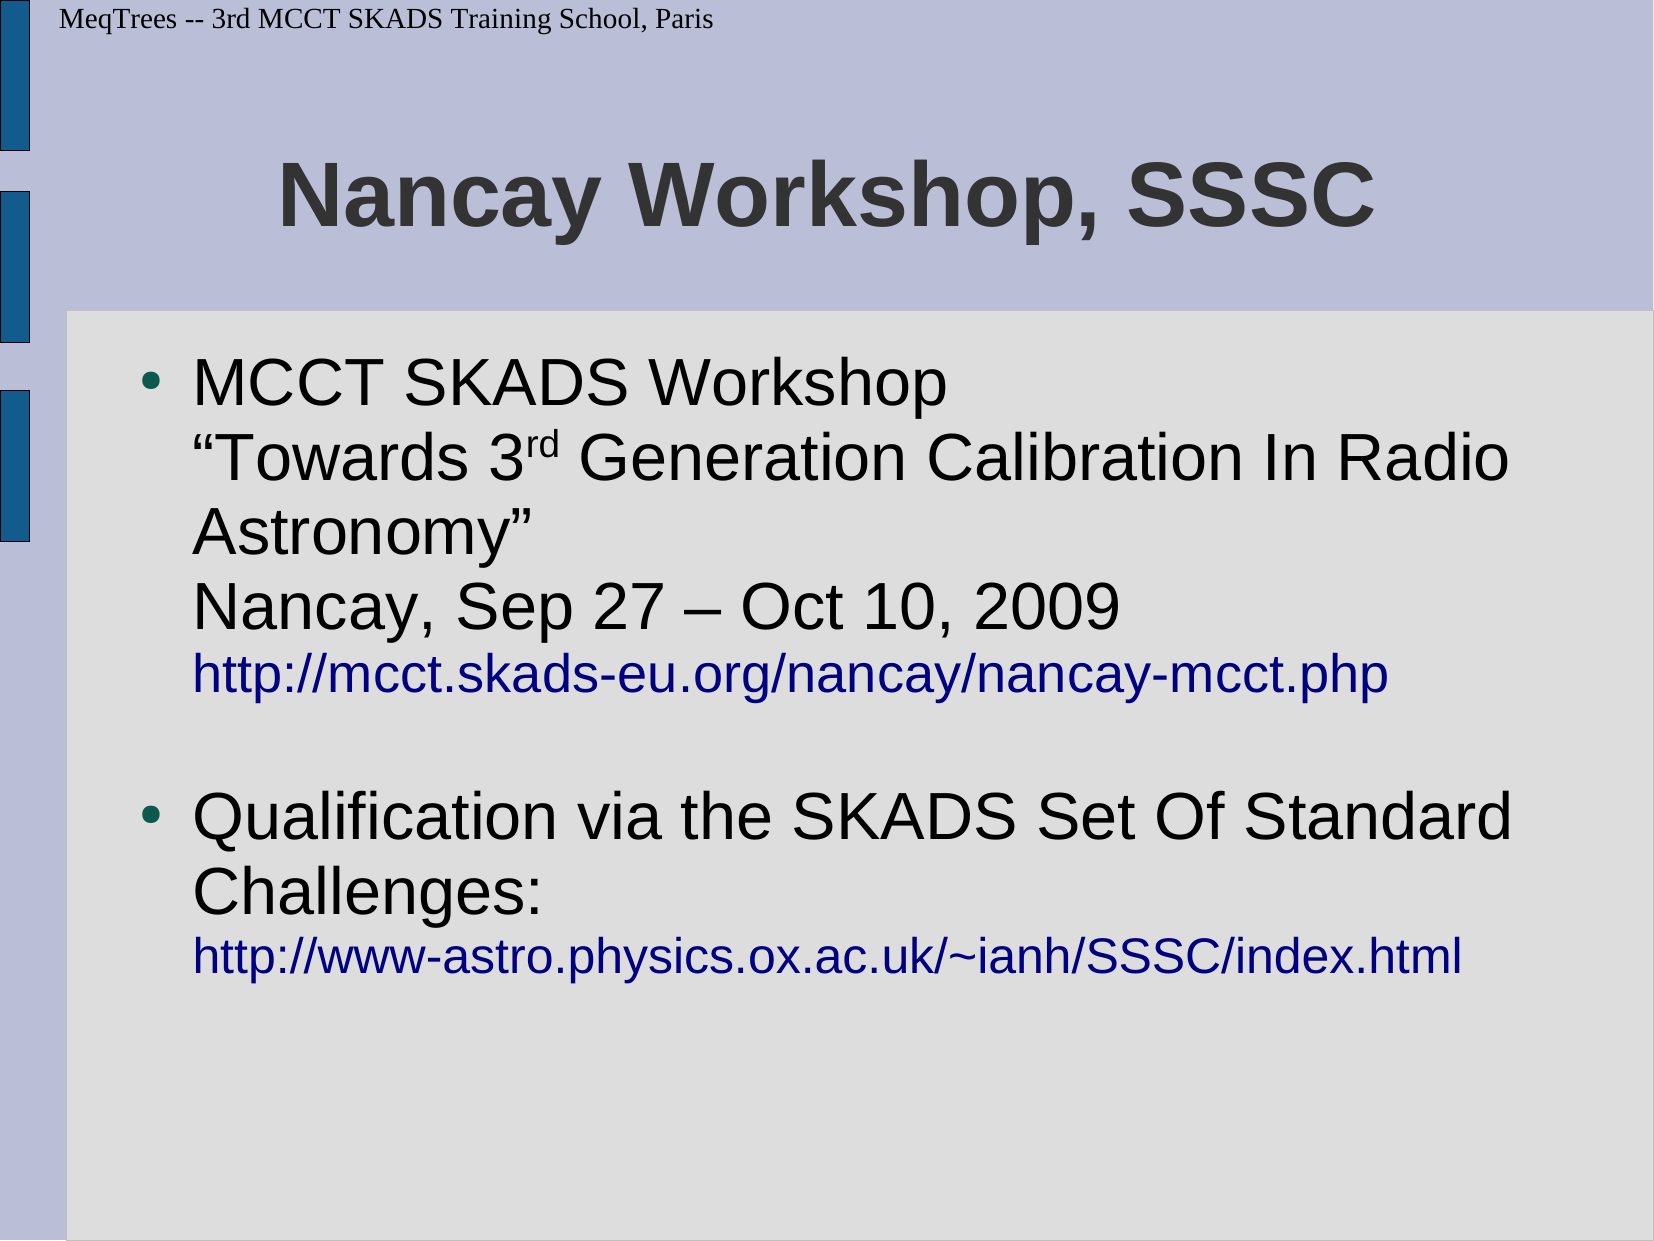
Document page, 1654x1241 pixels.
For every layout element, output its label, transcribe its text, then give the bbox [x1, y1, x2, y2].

list MCCT SKADS Workshop “Towards 3rd Generation Calibration In Radio Astronomy” Nancay, Sep 27 – Oct 10, 2009 http://mcct.skads-eu.org/nancay/nancay-mcct.php Qualification via the SKADS Set Of Standard Challenges: http://www-astro.physics.ox.ac.uk/~ianh/SSSC/index.html [121, 344, 1534, 1149]
title Nancay Workshop, SSSC [121, 91, 1534, 299]
